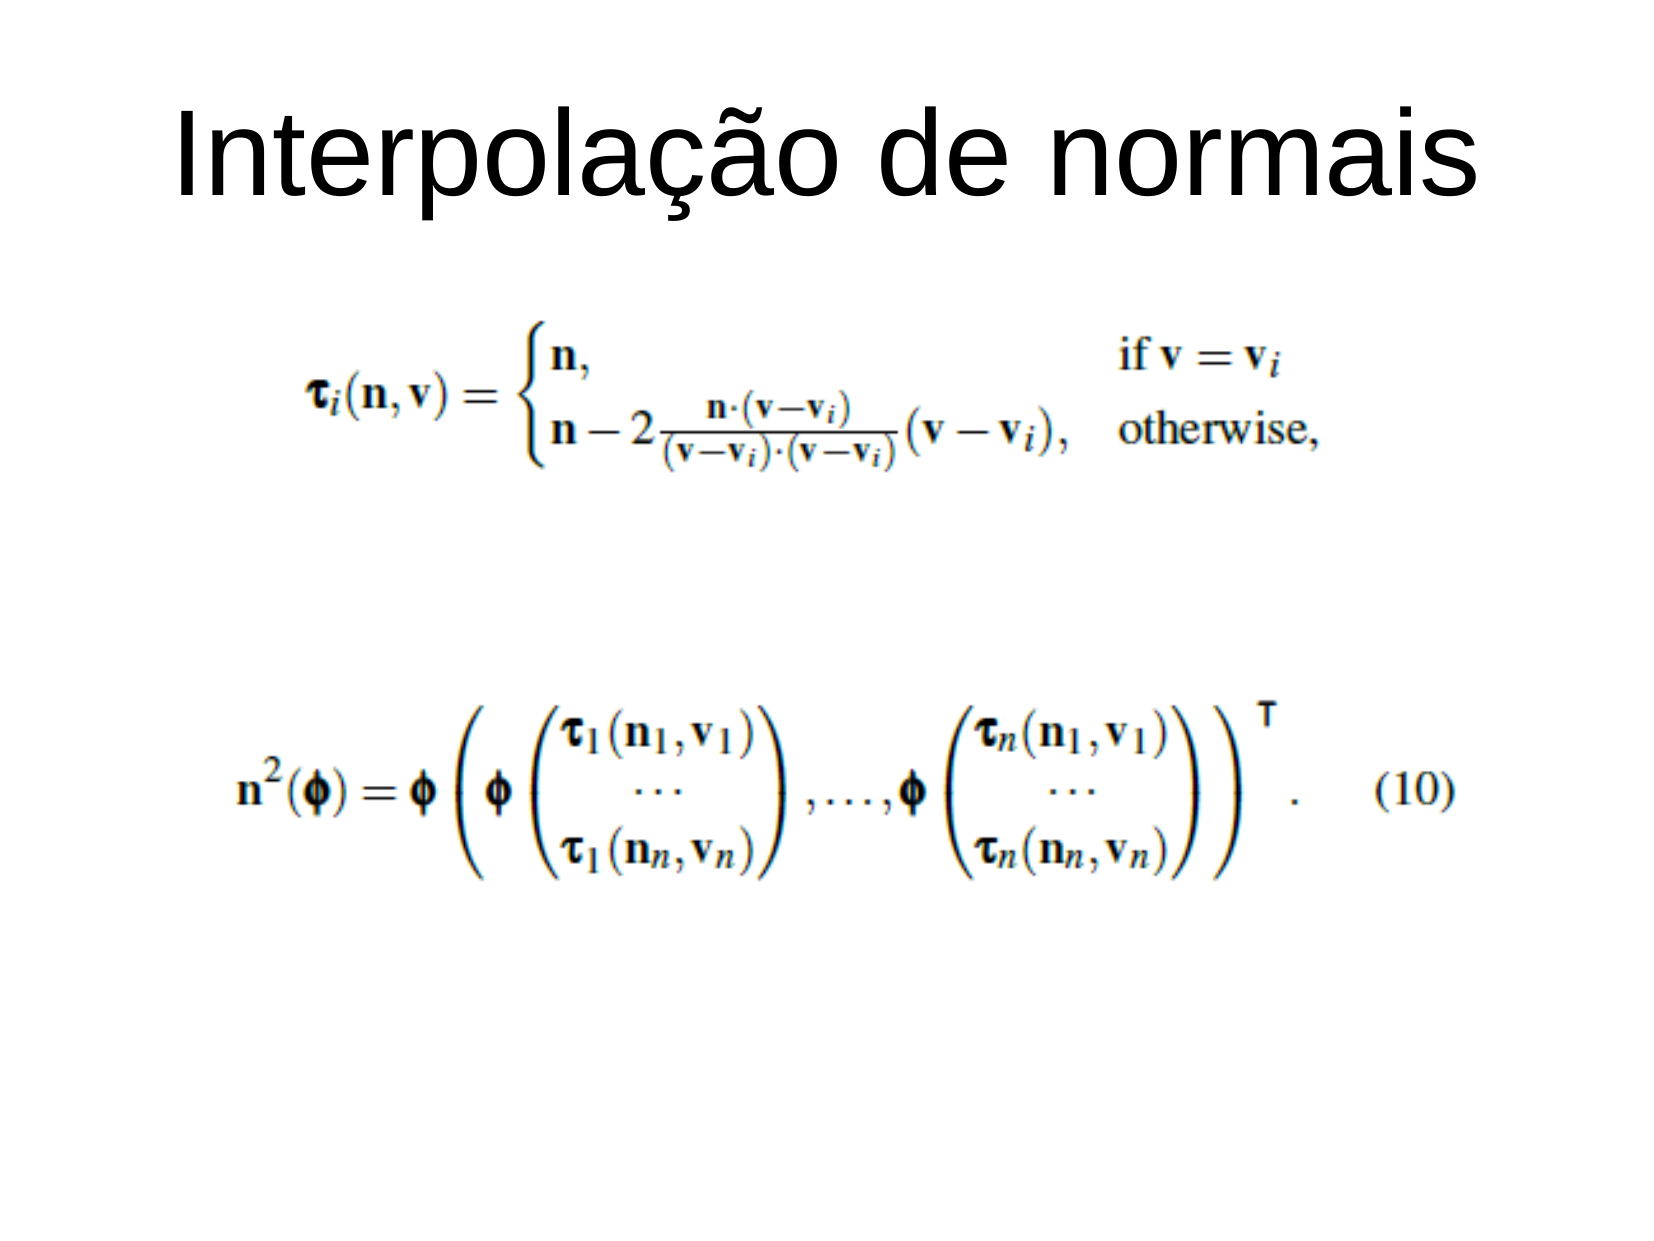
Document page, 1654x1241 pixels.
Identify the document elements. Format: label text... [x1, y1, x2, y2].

picture [212, 295, 1460, 485]
picture [134, 673, 1524, 922]
title Interpolação de normais [82, 49, 1571, 257]
